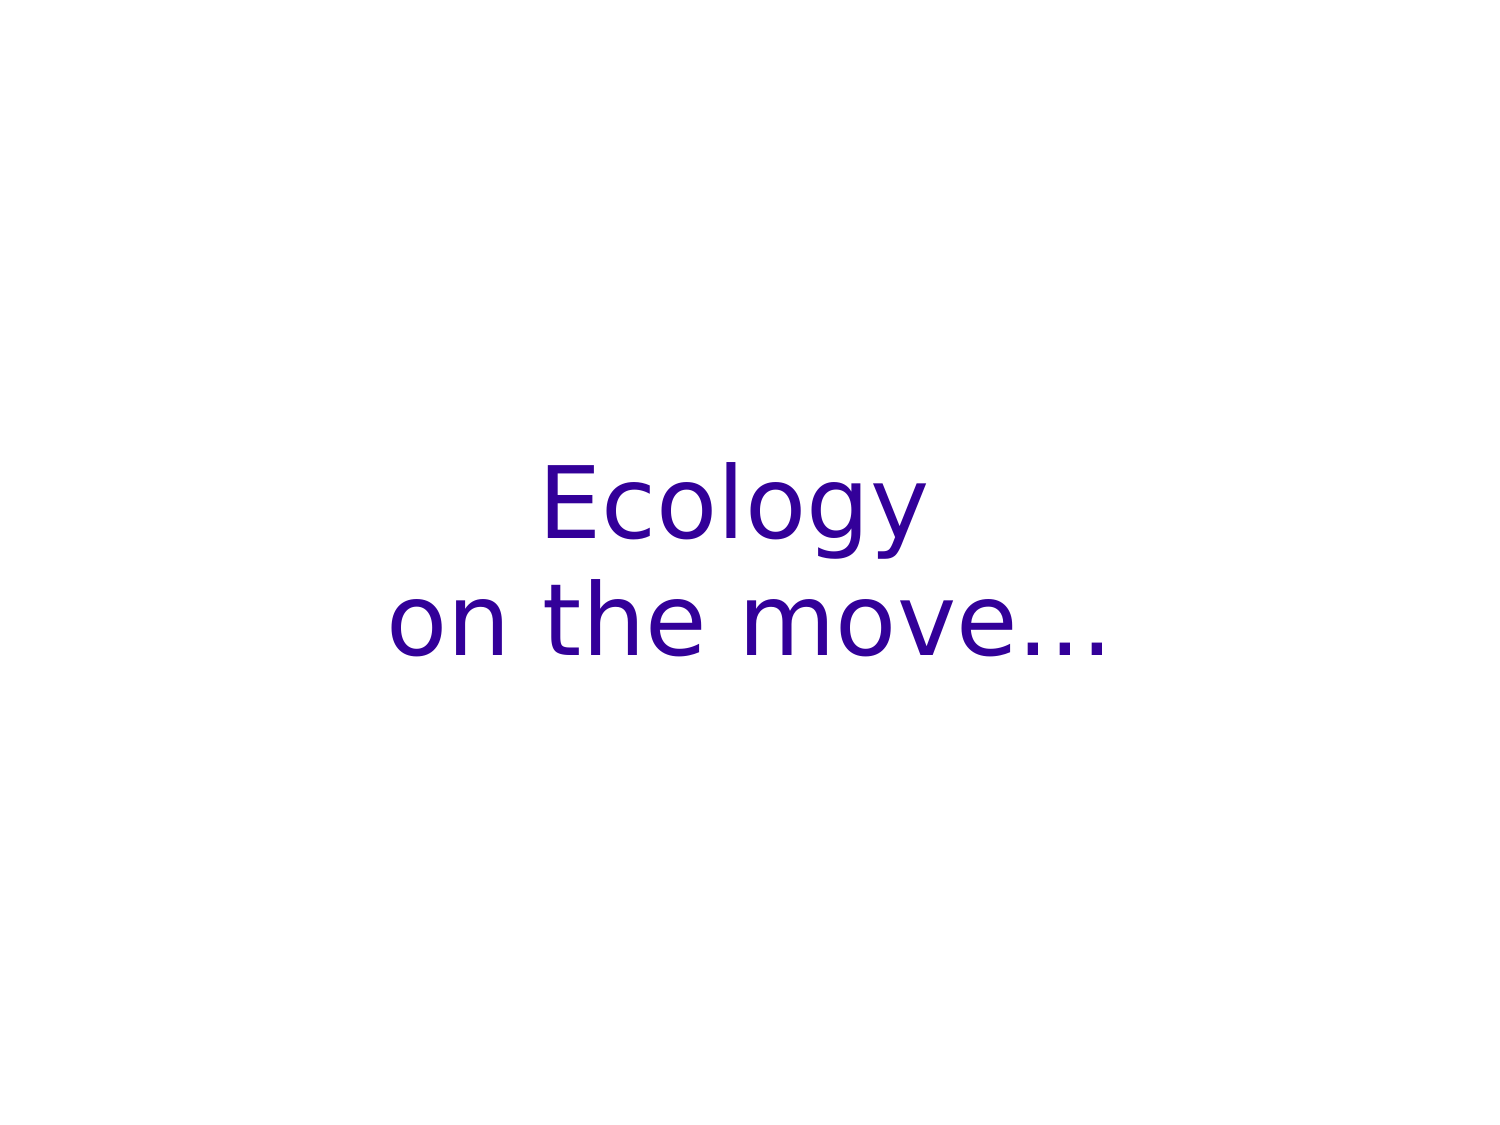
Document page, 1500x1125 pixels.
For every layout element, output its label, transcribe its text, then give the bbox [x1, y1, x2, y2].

title Ecology on the move... [194, 359, 1306, 766]
